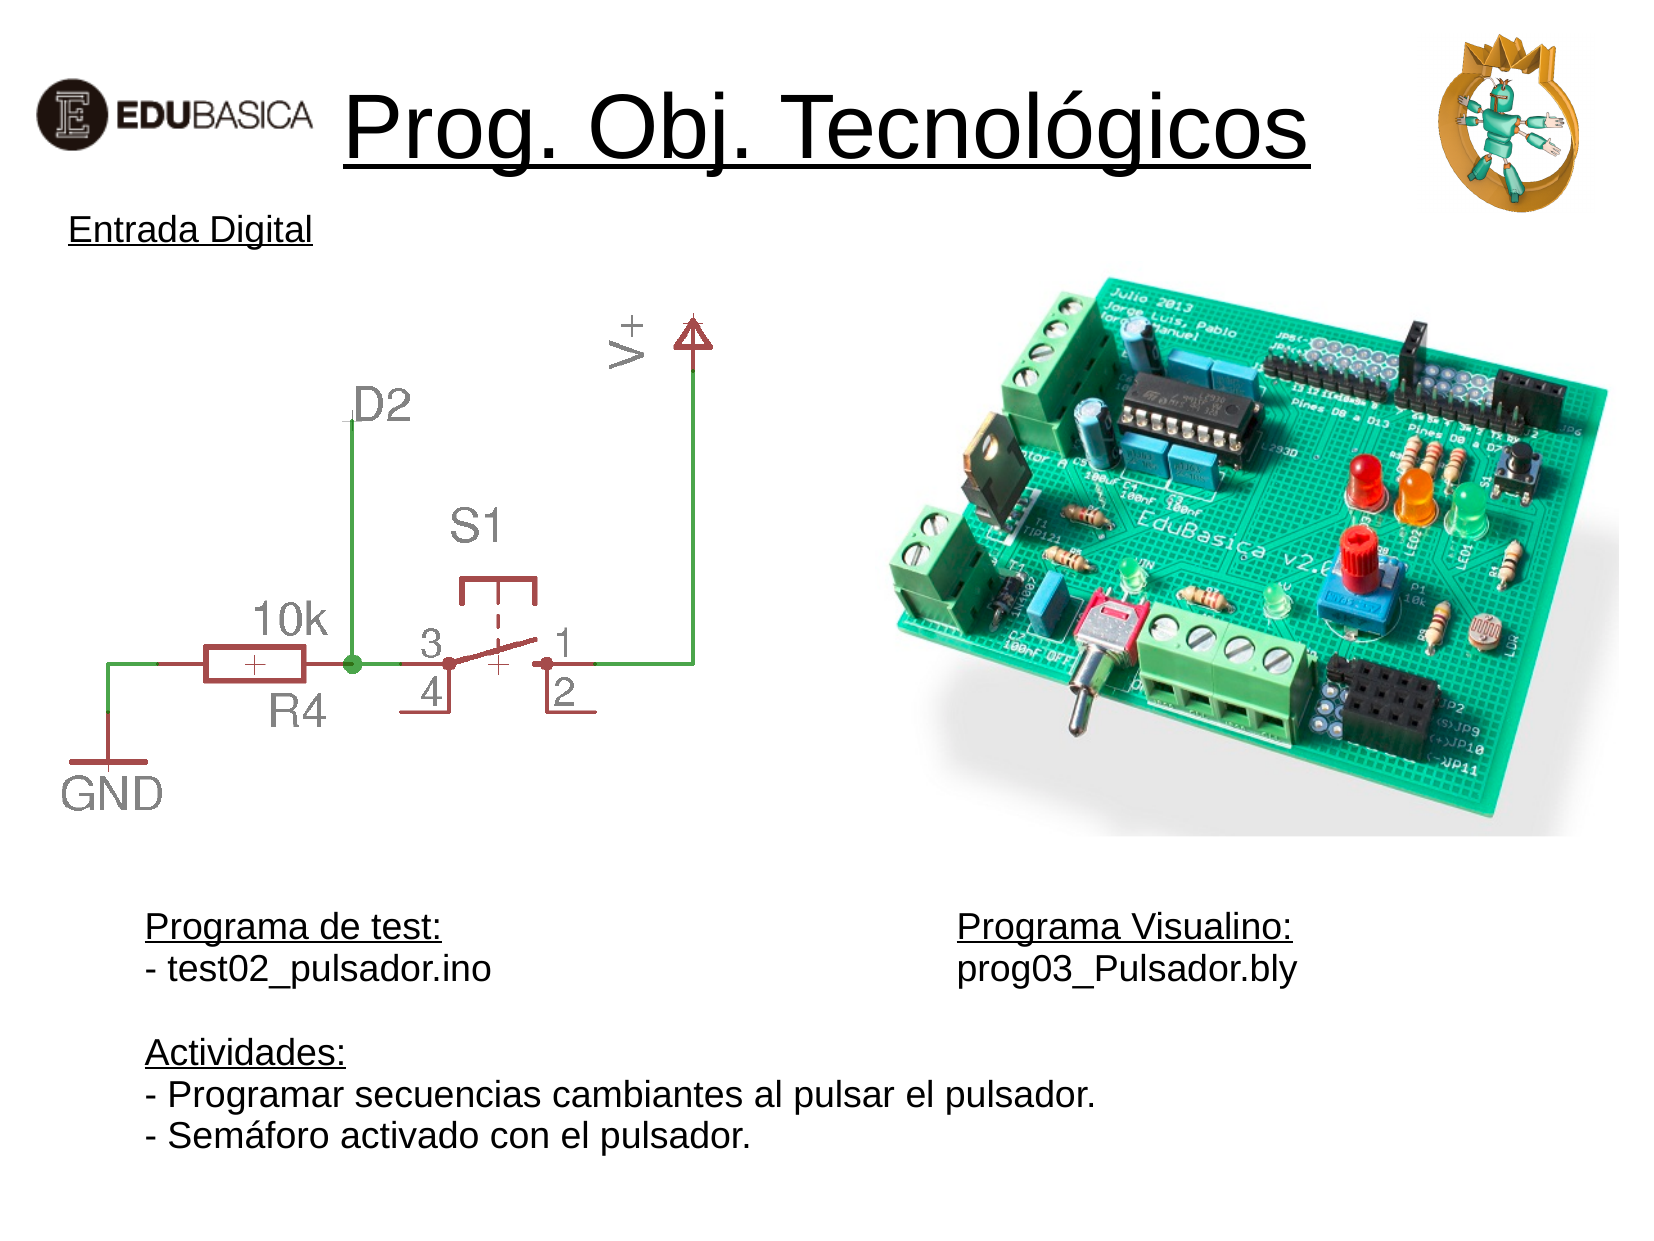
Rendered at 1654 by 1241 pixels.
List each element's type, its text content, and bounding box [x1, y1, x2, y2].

picture [1417, 33, 1595, 213]
picture [35, 297, 728, 821]
text_box Programa de test: Programa Visualino: - test02_pulsador.ino prog03_Pulsador.bly Actividades: - Programar secuencias cambiantes al pulsar el pulsador. - Semáforo activado con el pulsador. [129, 897, 1607, 1165]
title Prog. Obj. Tecnológicos [82, 23, 1571, 231]
picture [875, 261, 1619, 839]
picture [35, 77, 316, 154]
text_box Entrada Digital [53, 200, 329, 258]
